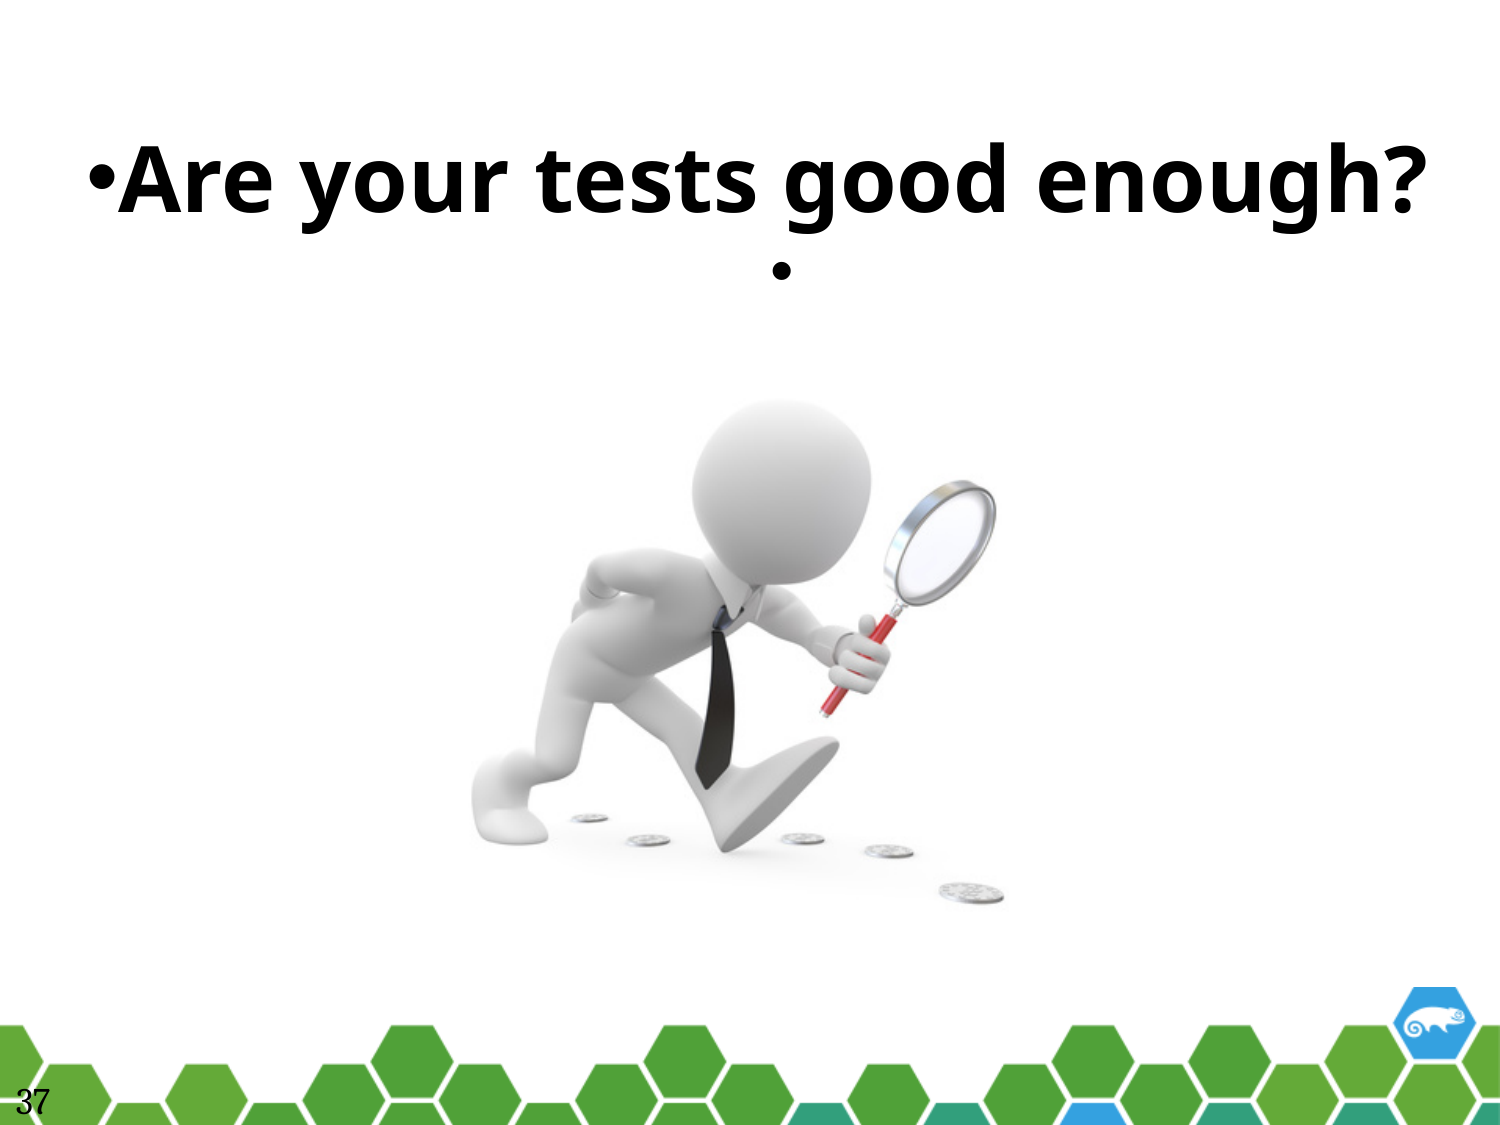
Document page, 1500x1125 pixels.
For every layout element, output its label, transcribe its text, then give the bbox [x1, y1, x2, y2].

picture [467, 374, 1009, 915]
text_box Are your tests good enough? [86, 120, 1500, 775]
picture [0, 987, 1500, 1125]
